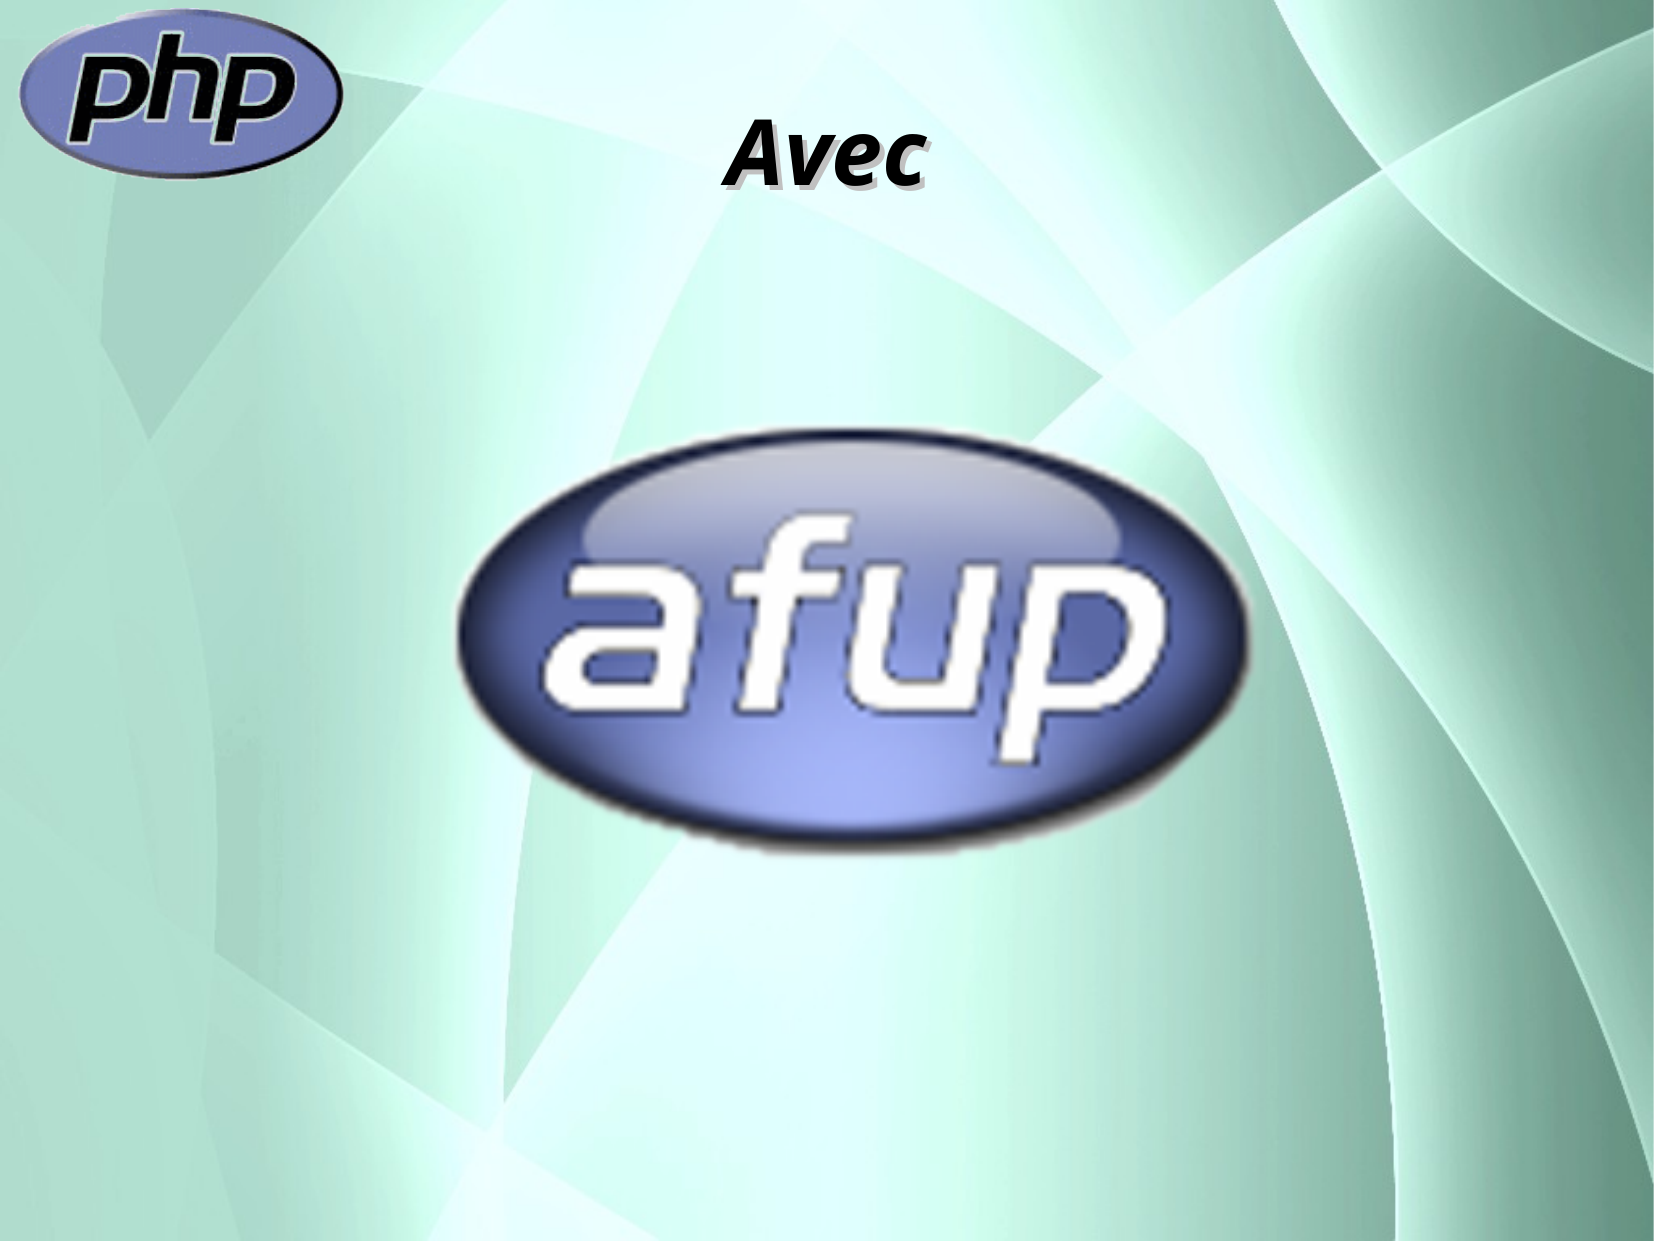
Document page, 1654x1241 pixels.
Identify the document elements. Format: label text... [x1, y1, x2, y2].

picture [0, 0, 1654, 1241]
text_box Avec [82, 56, 1571, 249]
